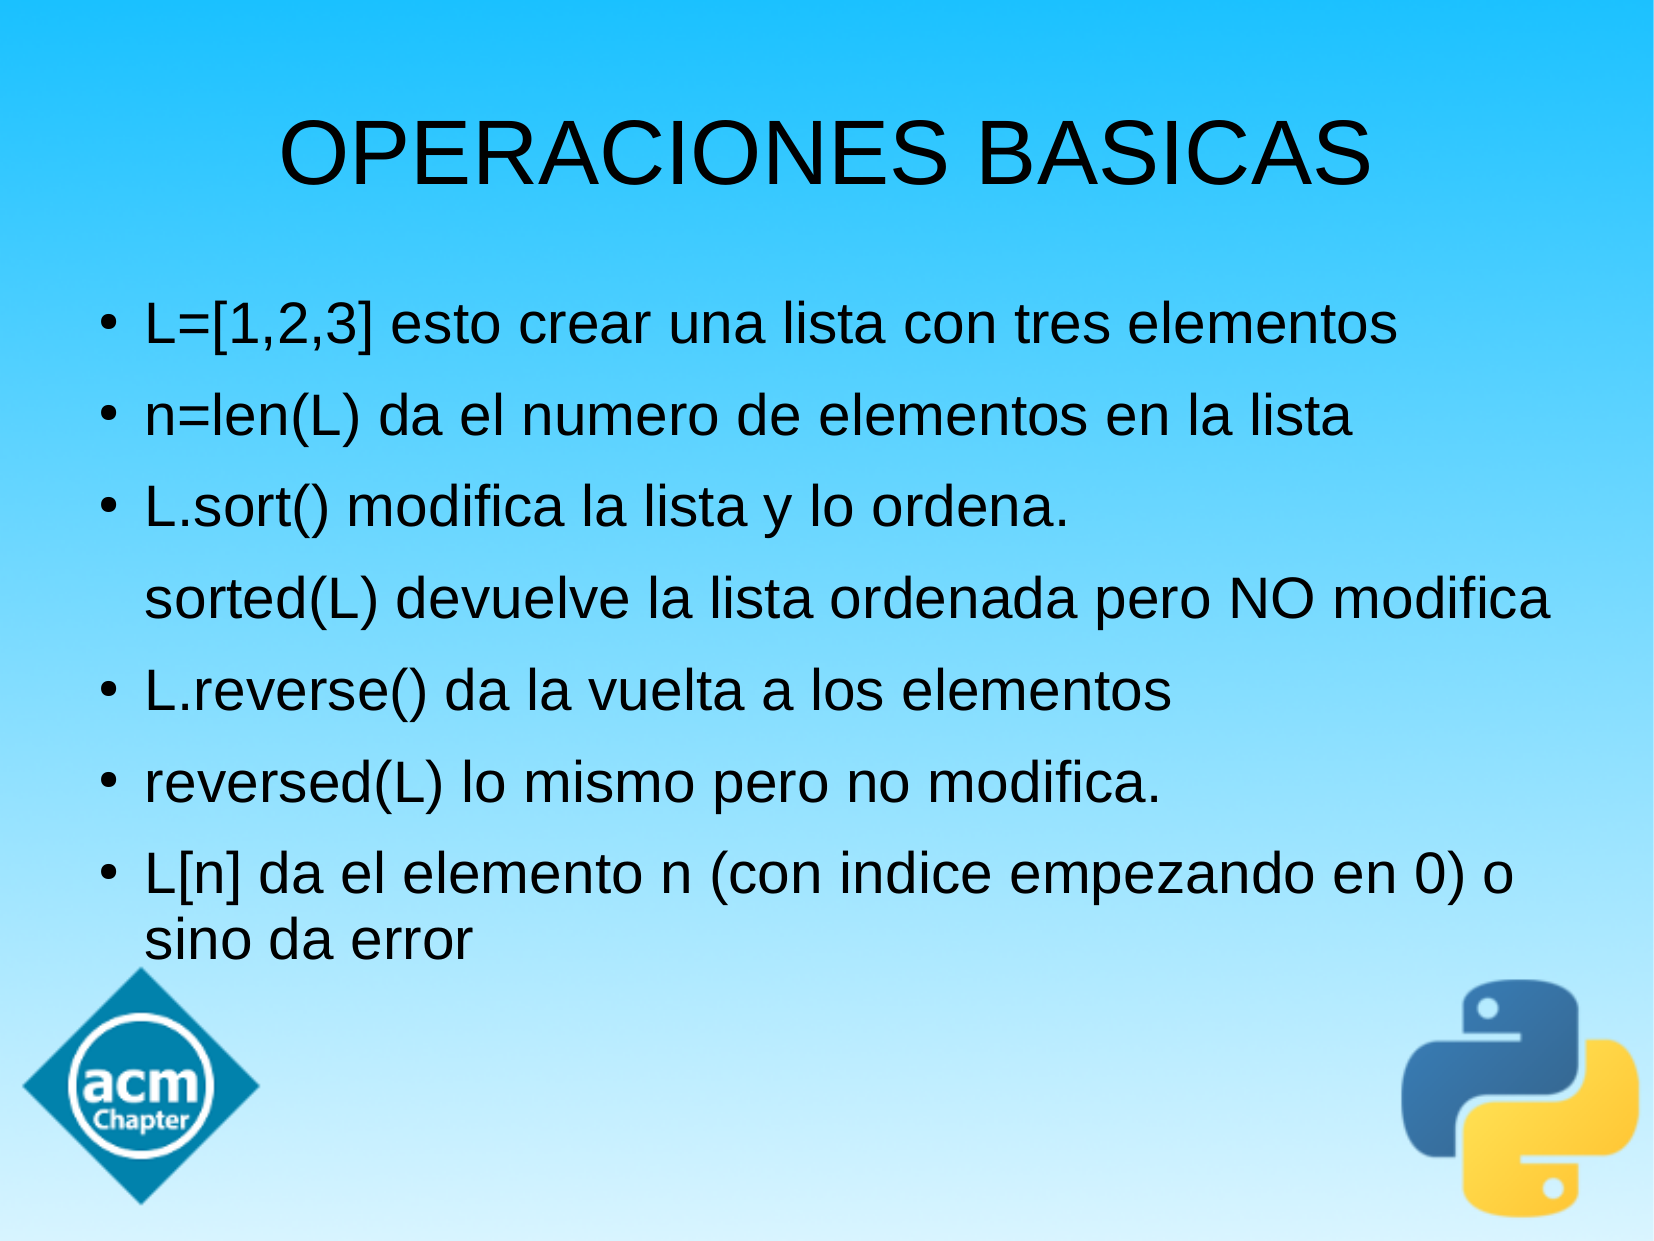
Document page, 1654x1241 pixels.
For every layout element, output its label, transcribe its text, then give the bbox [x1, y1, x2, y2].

list L=[1,2,3] esto crear una lista con tres elementos n=len(L) da el numero de elementos en la lista L.sort() modifica la lista y lo ordena. sorted(L) devuelve la lista ordenada pero NO modifica L.reverse() da la vuelta a los elementos reversed(L) lo mismo pero no modifica. L[n] da el elemento n (con indice empezando en 0) o sino da error [82, 290, 1571, 1010]
title OPERACIONES BASICAS [82, 49, 1571, 257]
picture [0, 0, 1654, 1241]
